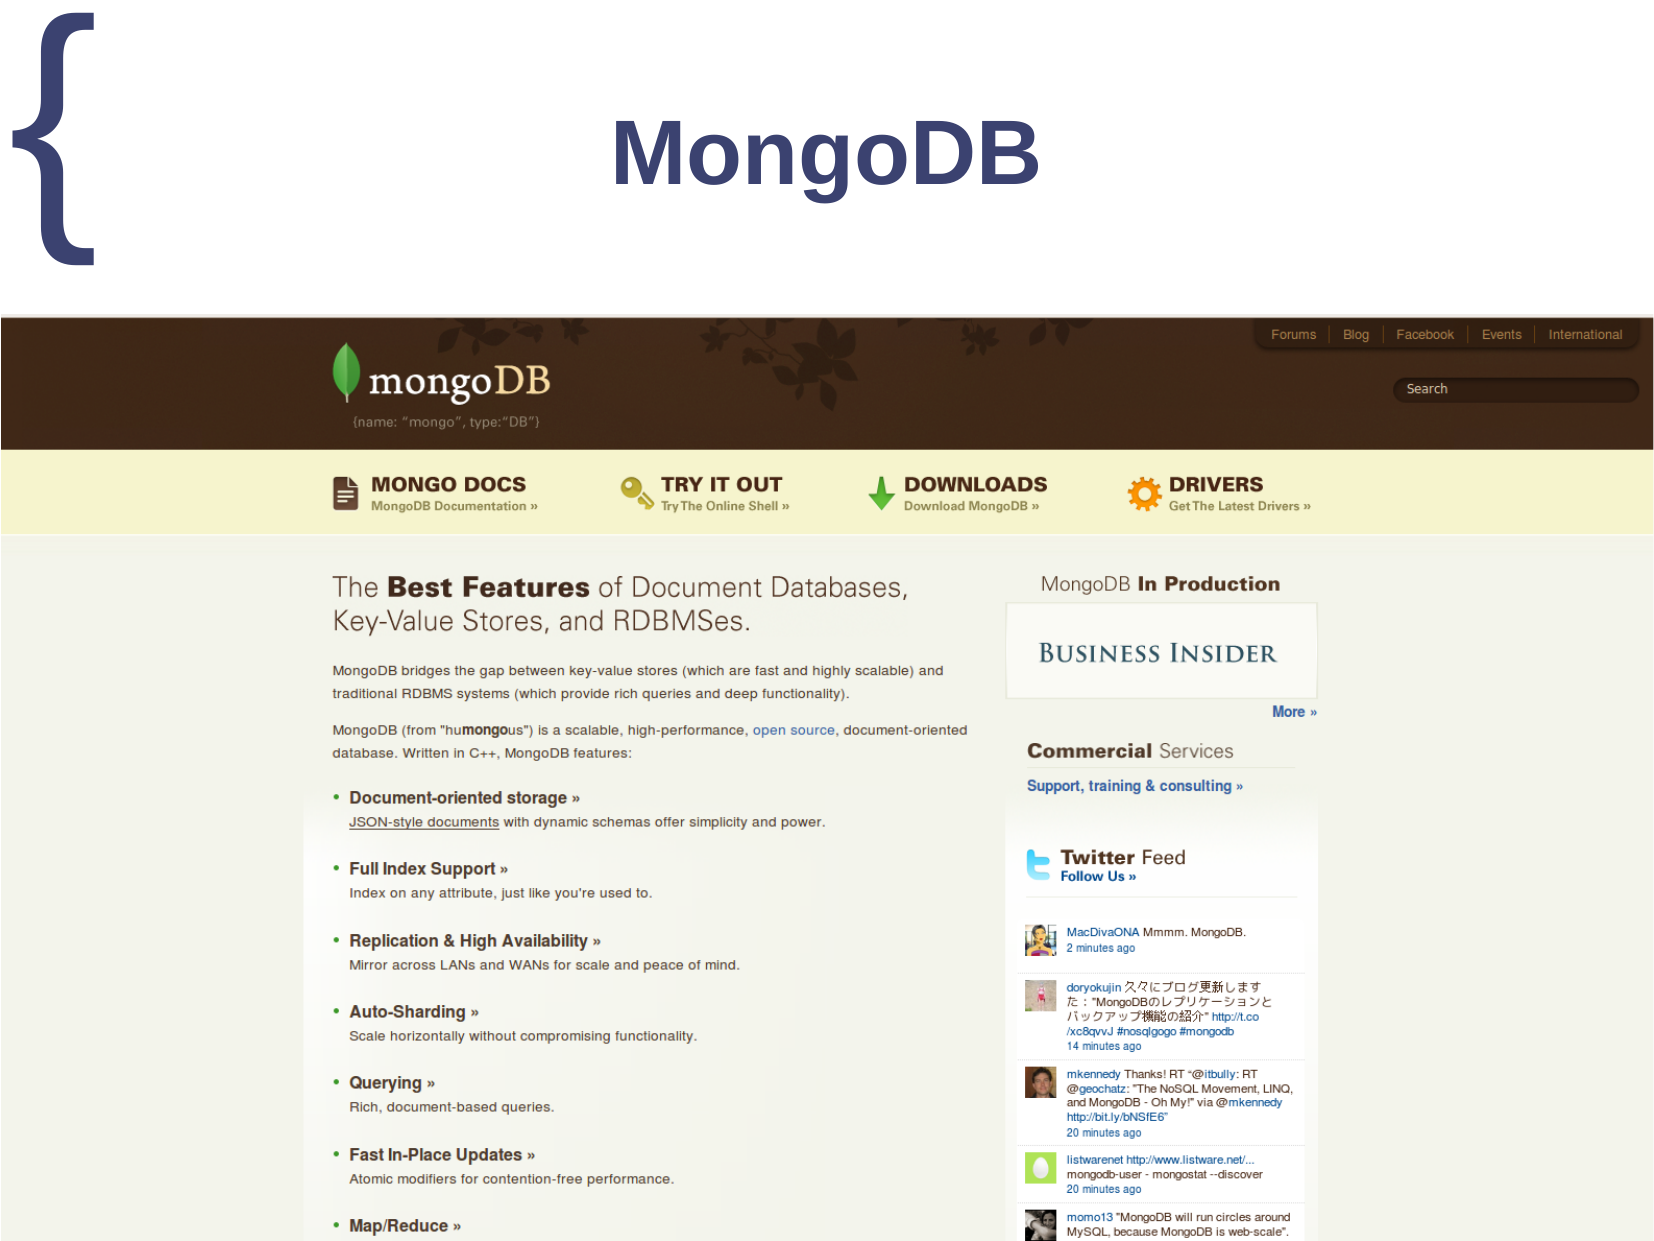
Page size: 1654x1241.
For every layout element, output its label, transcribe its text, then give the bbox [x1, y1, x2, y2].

picture [1, 314, 1654, 1241]
title MongoDB [82, 56, 1571, 250]
